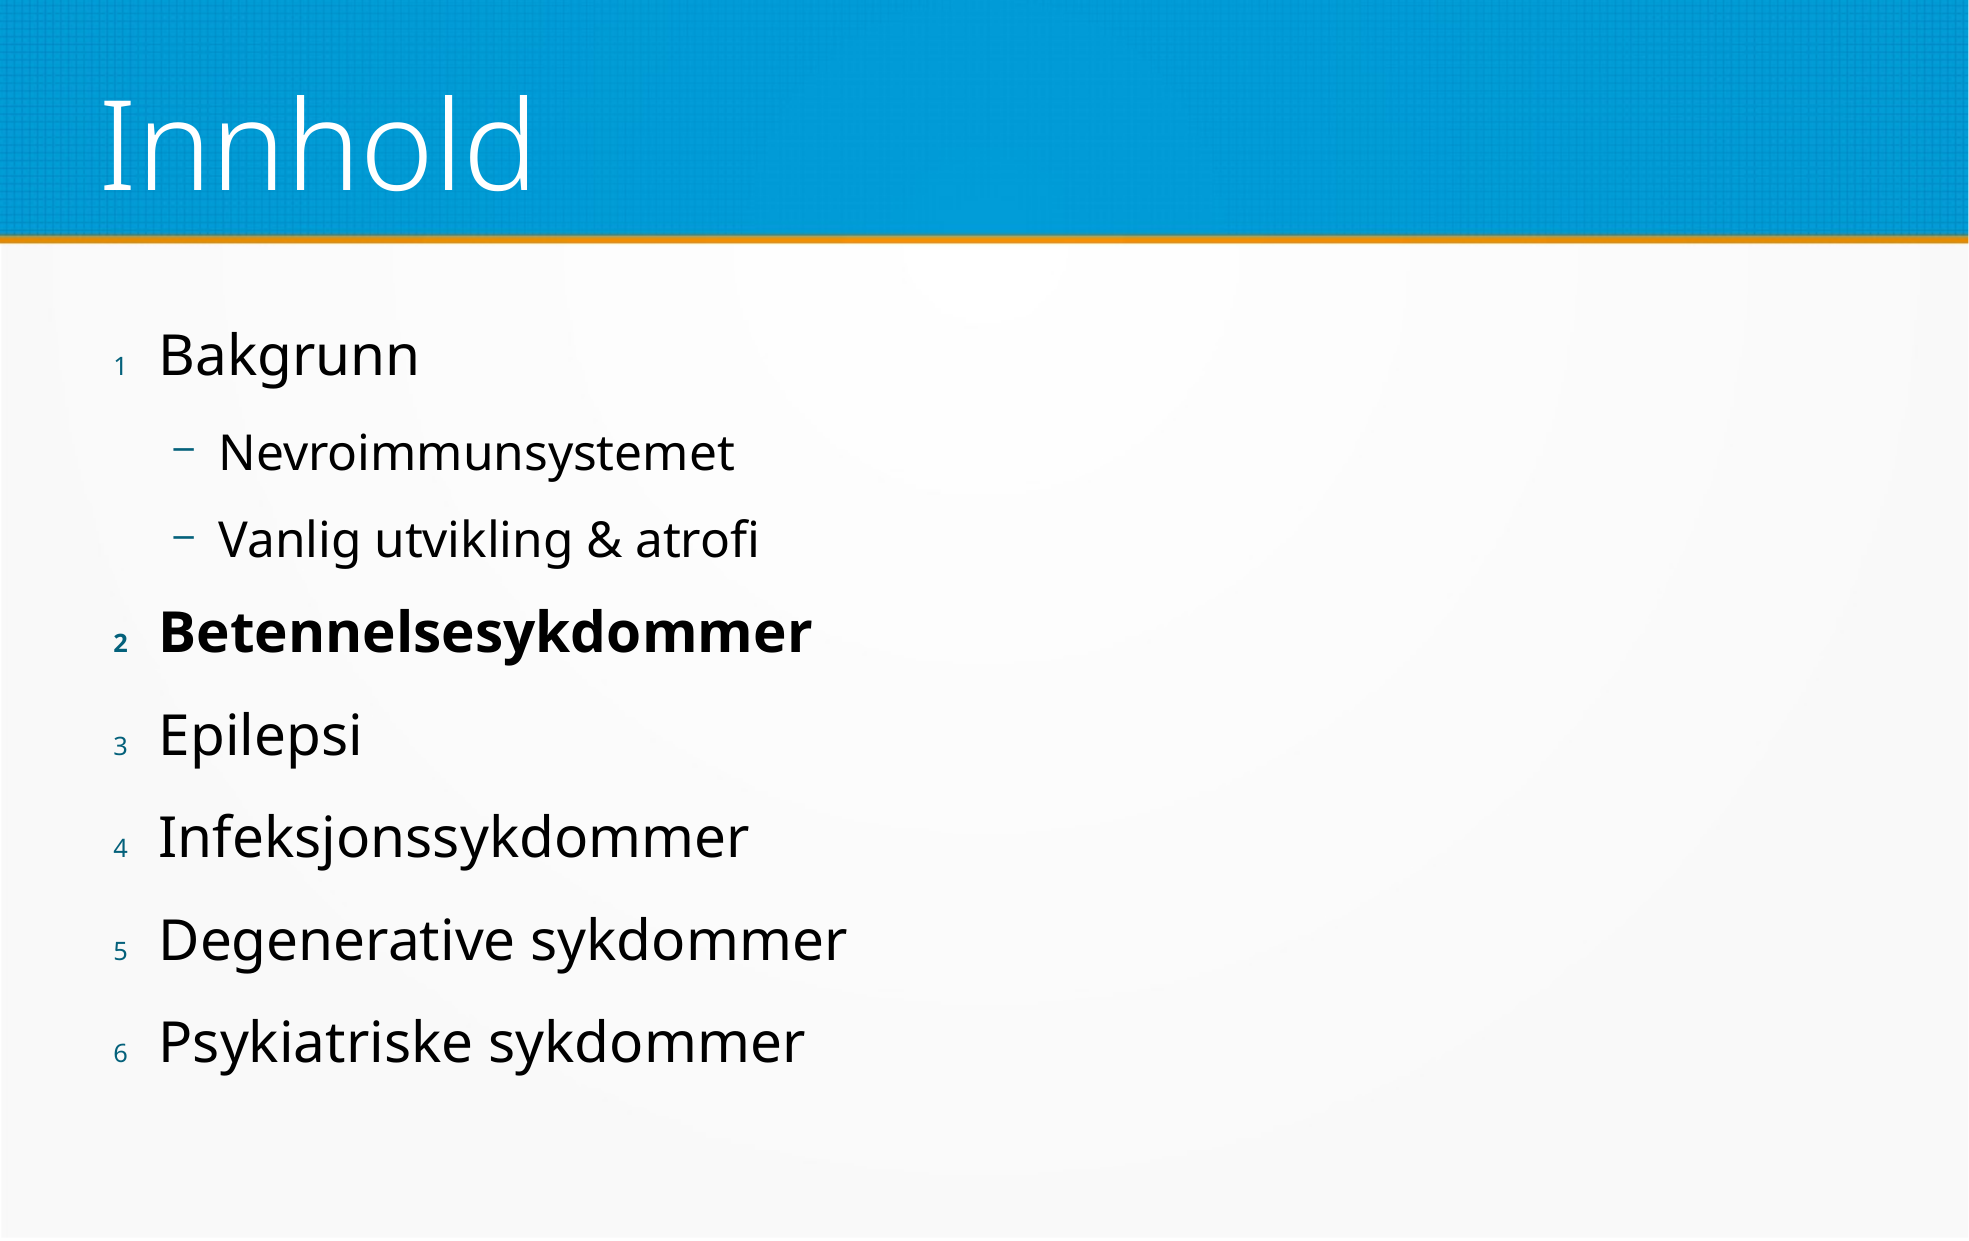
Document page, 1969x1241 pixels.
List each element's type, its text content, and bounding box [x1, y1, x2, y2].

picture [0, 233, 1969, 1241]
title Innhold [98, 19, 1870, 227]
list Bakgrunn Nevroimmunsystemet Vanlig utvikling & atrofi Betennelsesykdommer Epilepsi Infeksjonssykdommer Degenerative sykdommer Psykiatriske sykdommer [98, 315, 1861, 1081]
